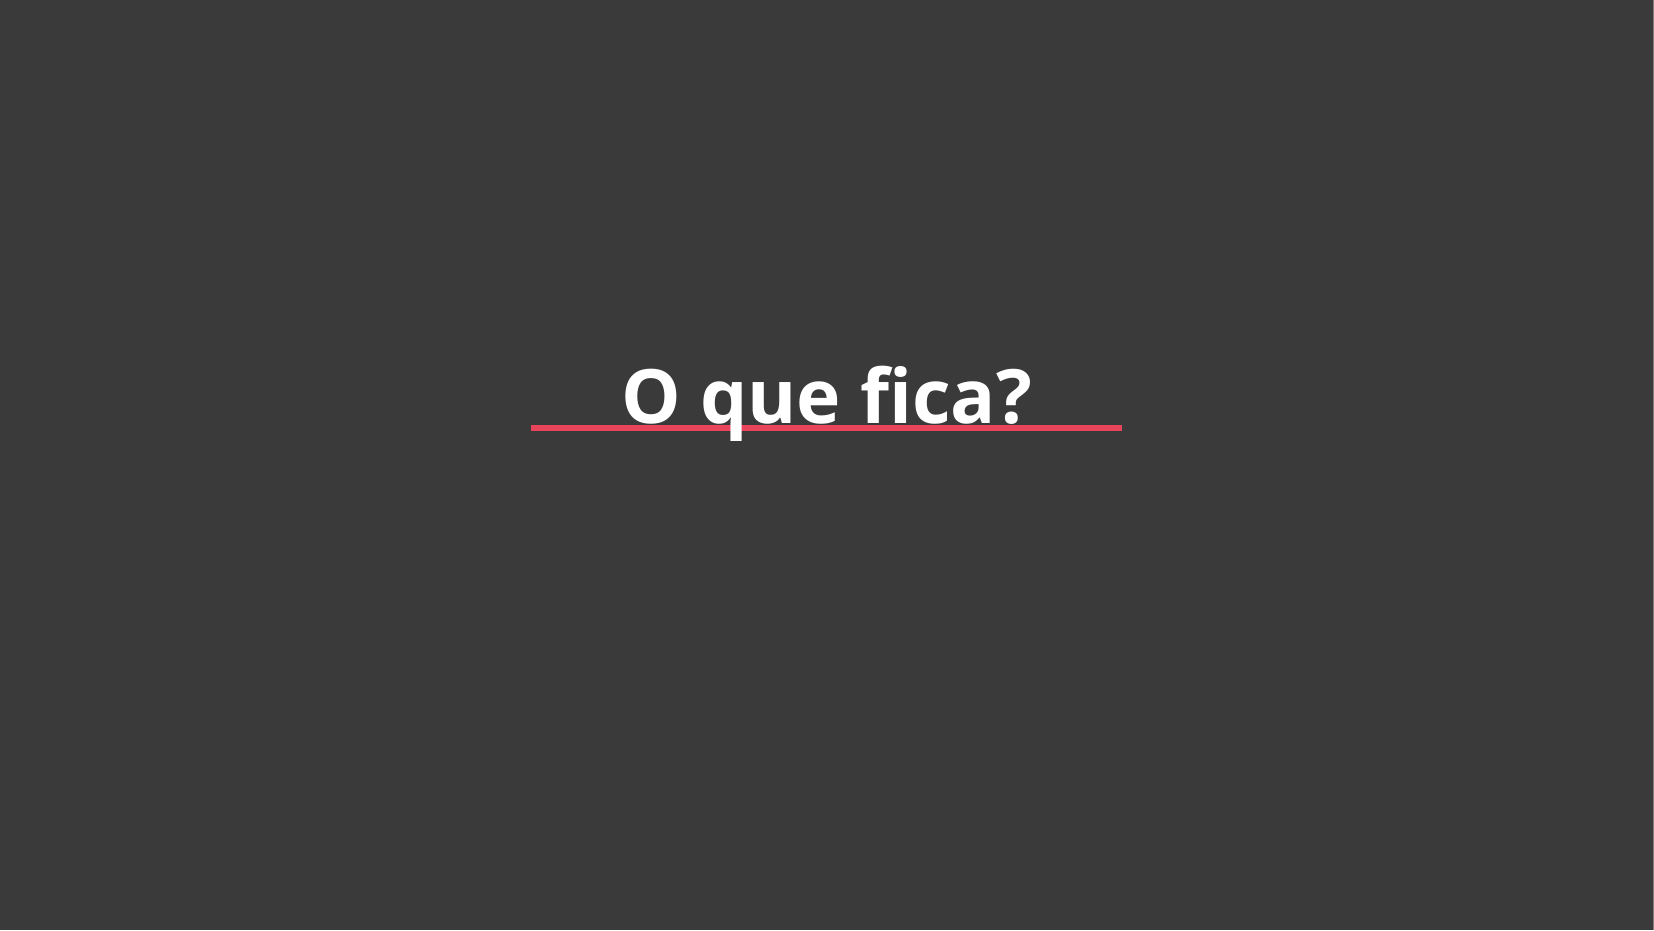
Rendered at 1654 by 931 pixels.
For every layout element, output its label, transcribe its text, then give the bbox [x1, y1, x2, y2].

text_box O que fica? [88, 341, 1565, 460]
